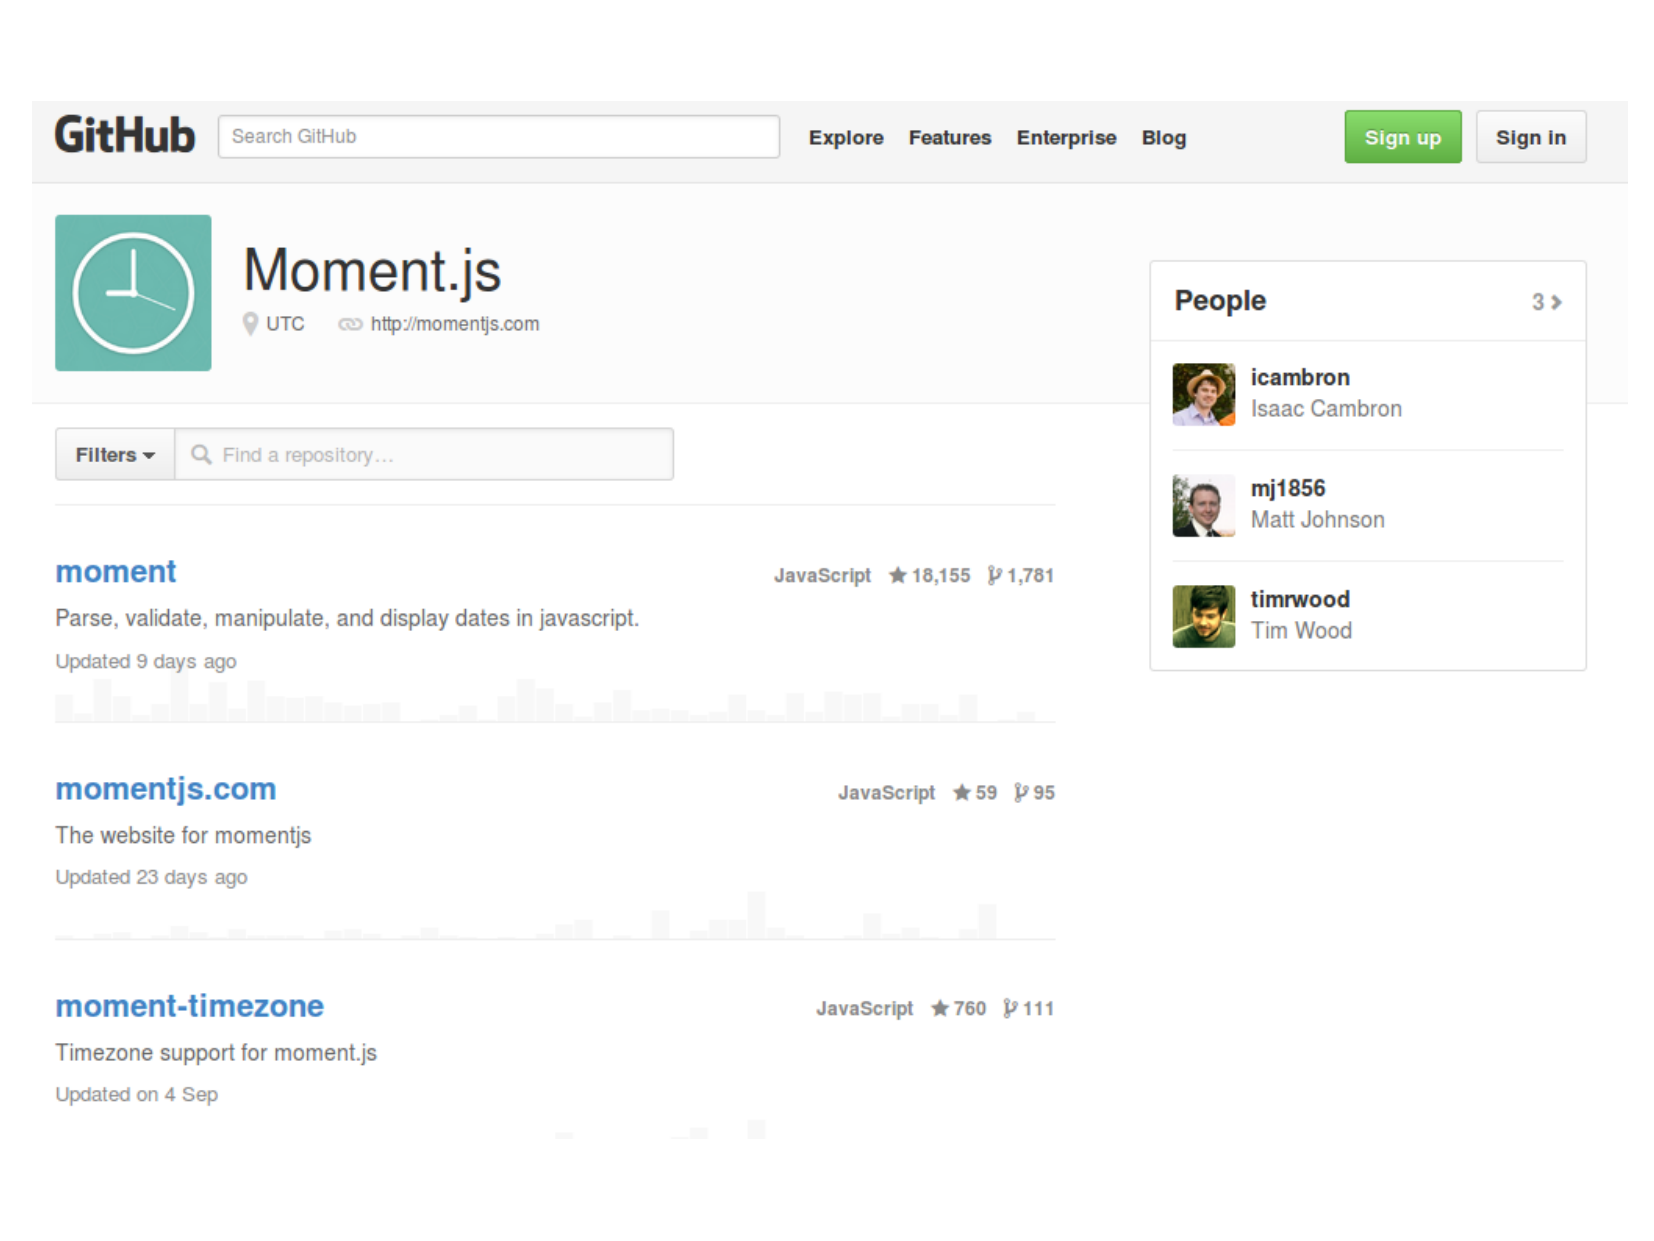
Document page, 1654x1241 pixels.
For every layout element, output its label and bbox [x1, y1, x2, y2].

picture [32, 101, 1628, 1139]
